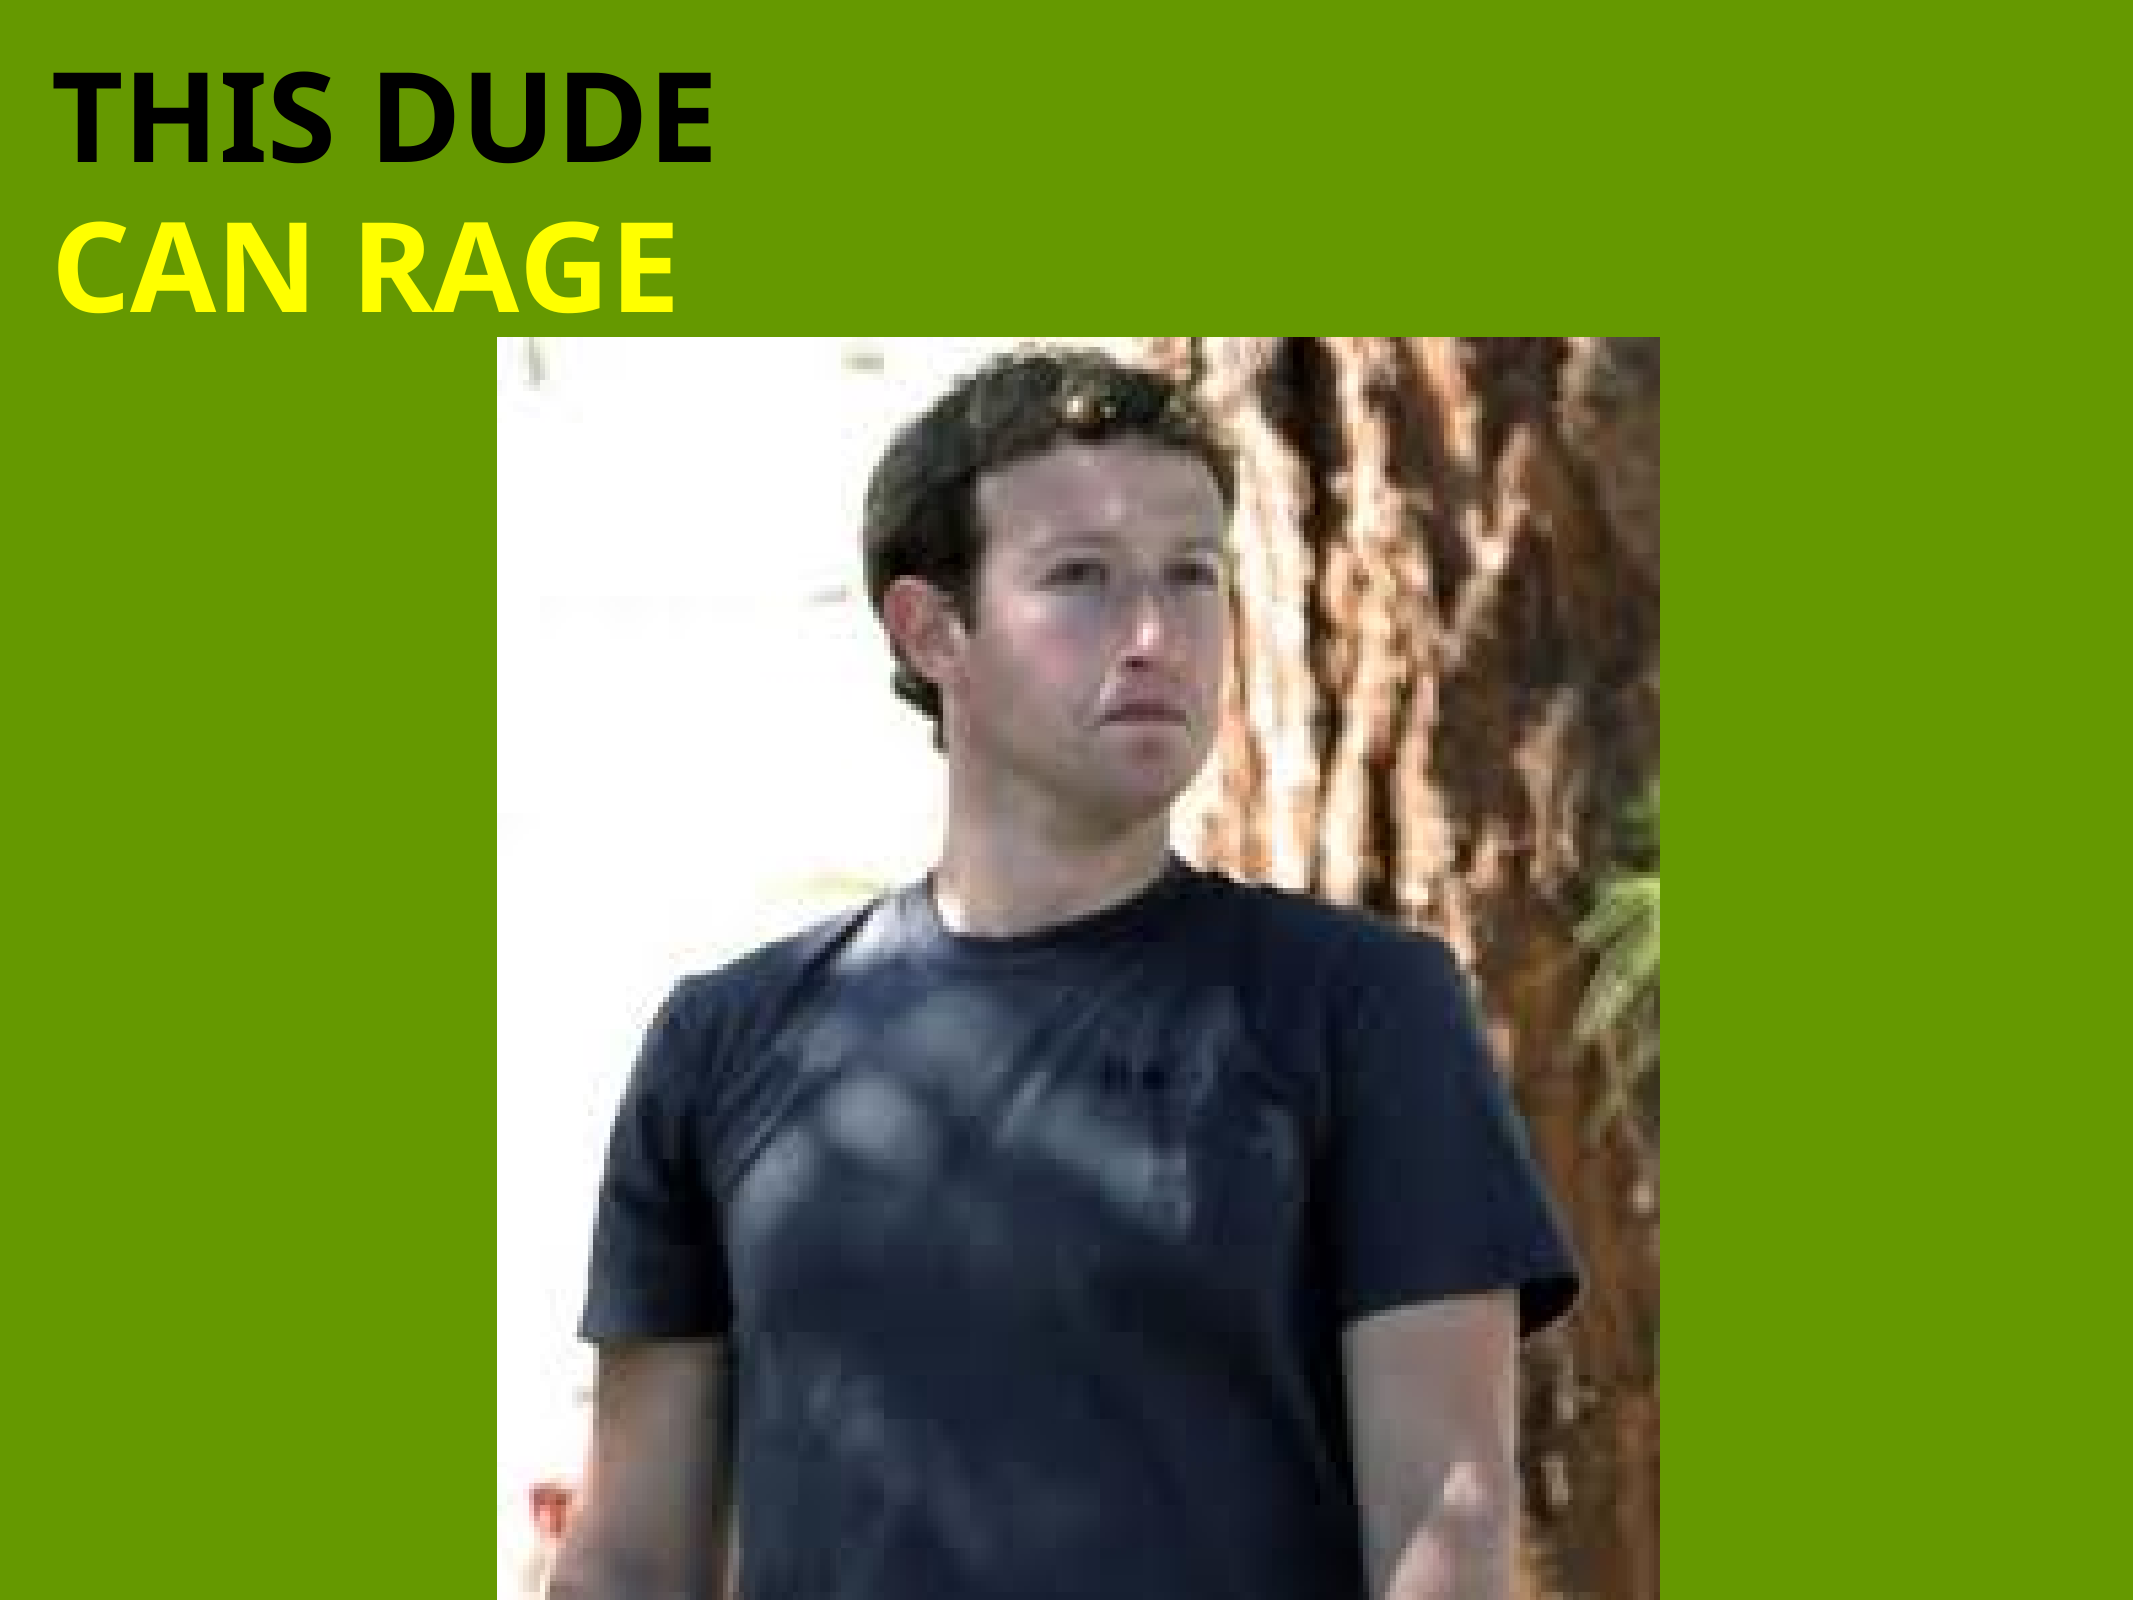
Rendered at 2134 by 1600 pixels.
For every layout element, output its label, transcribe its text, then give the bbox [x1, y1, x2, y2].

picture [497, 337, 1660, 1600]
text_box THIS DUDE CAN RAGE [41, 37, 2063, 413]
